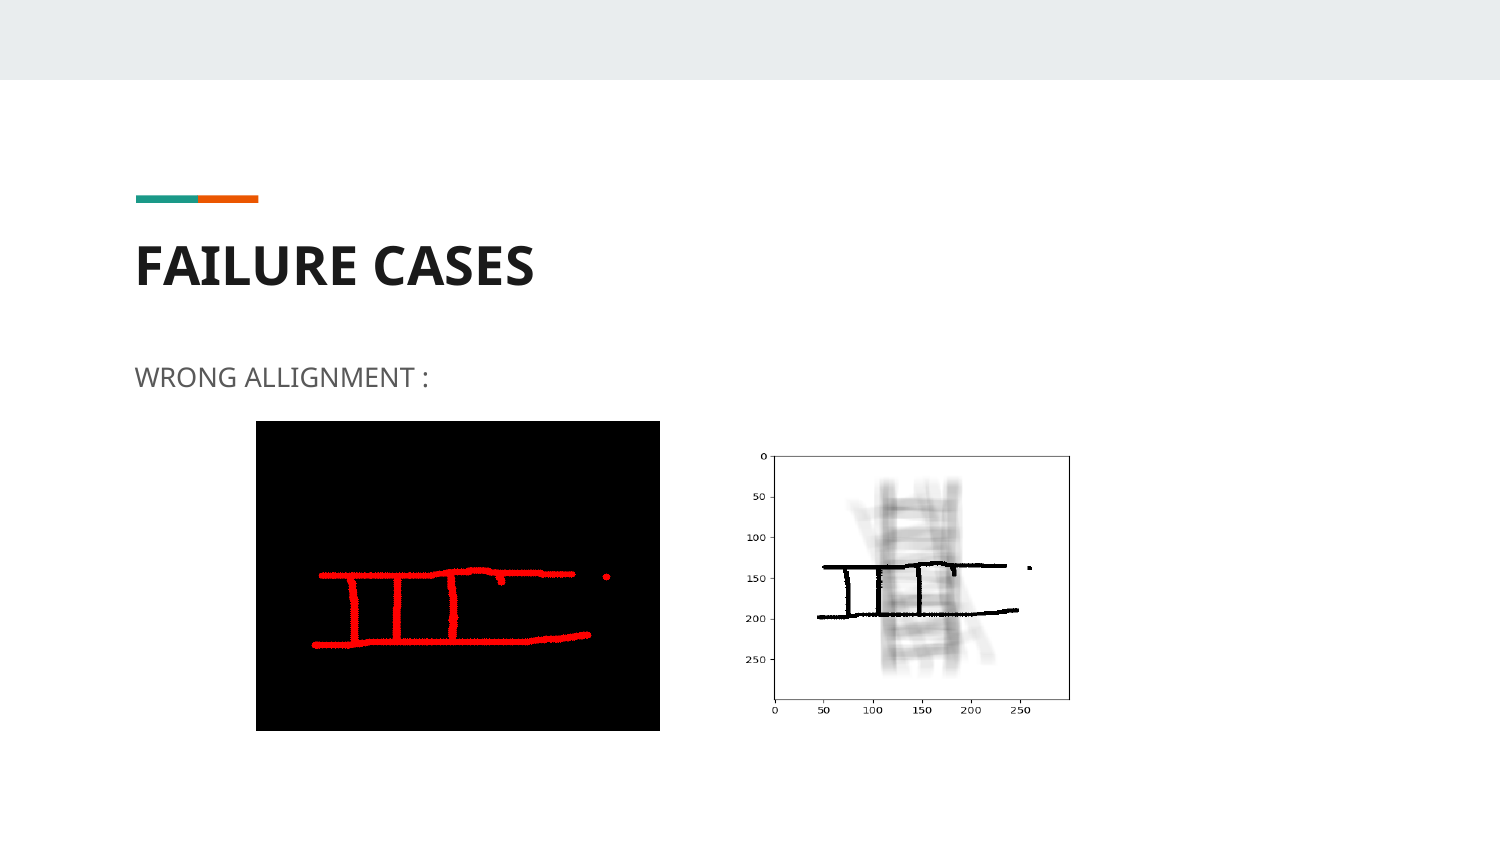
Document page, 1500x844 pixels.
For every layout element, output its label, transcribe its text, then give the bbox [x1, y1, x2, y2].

list WRONG ALLIGNMENT : [119, 341, 1381, 712]
title FAILURE CASES [119, 216, 1381, 305]
picture [256, 421, 1164, 731]
